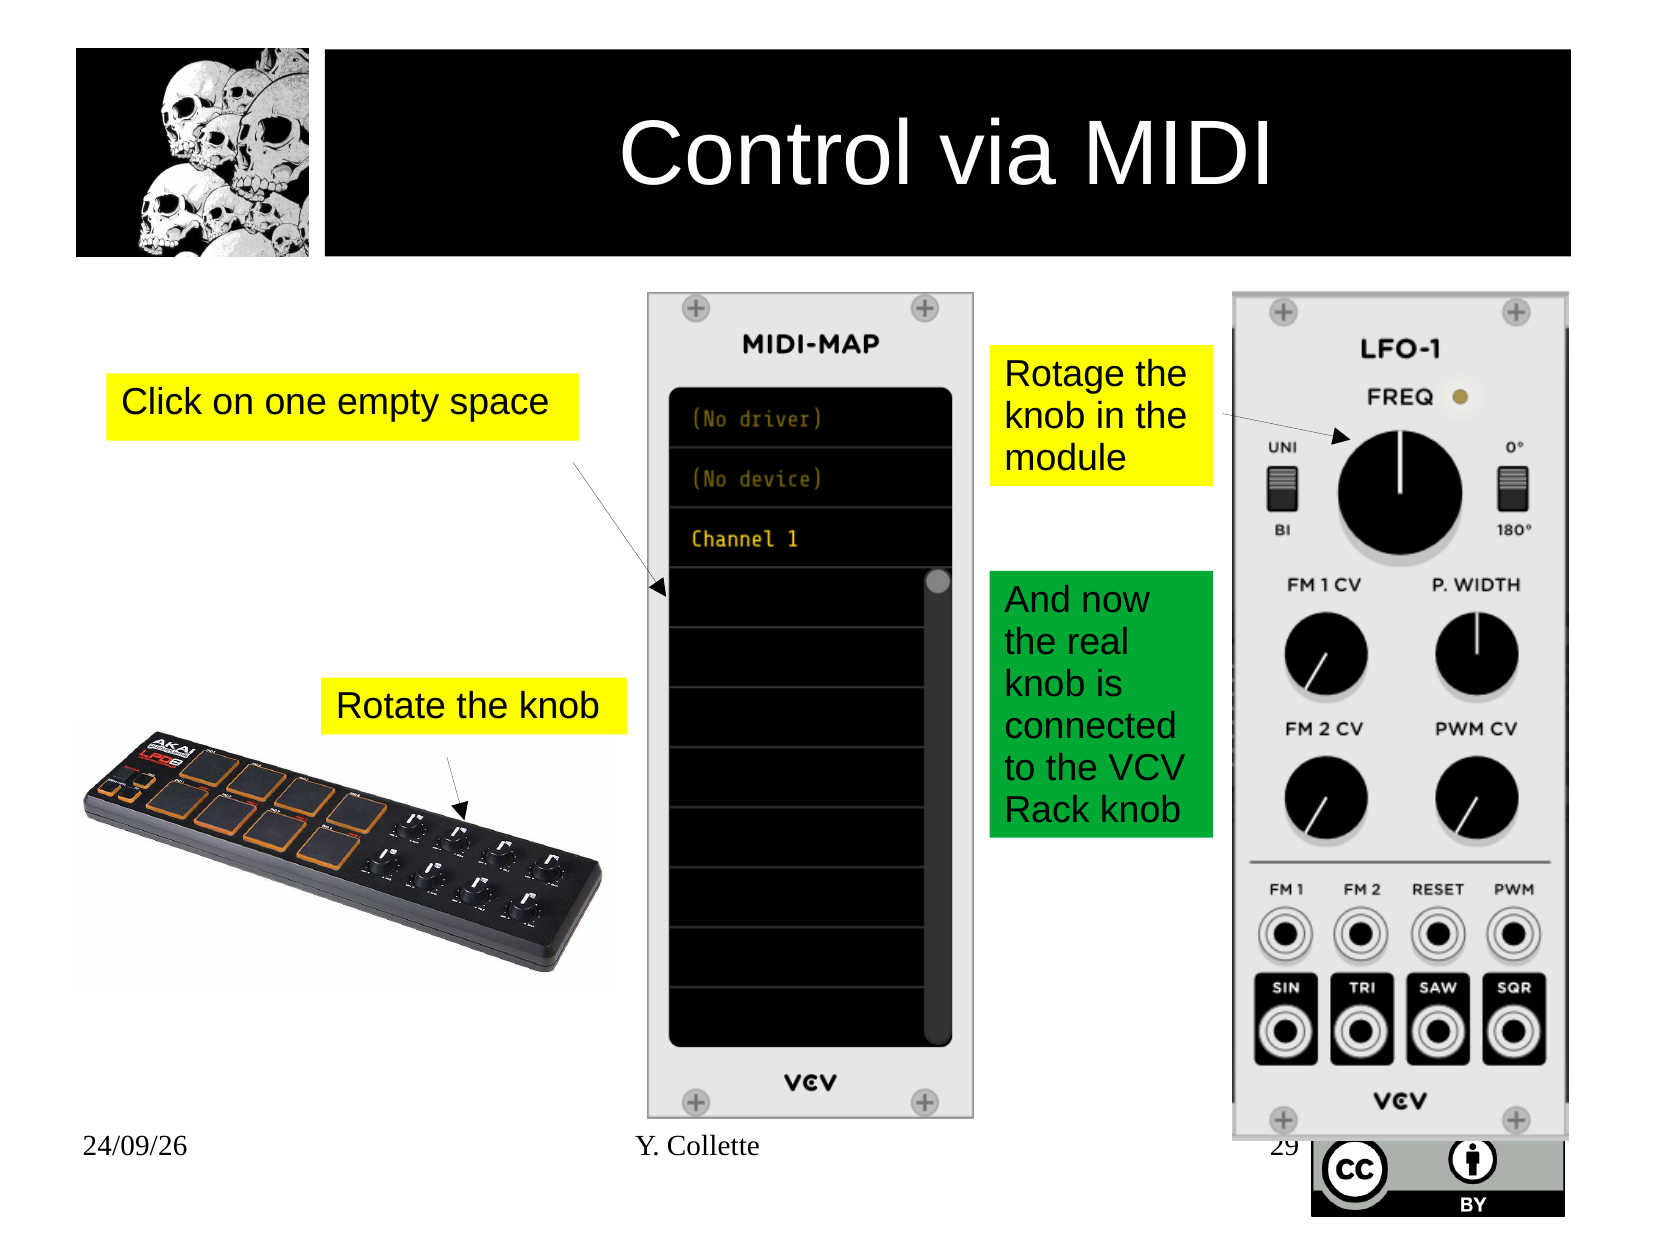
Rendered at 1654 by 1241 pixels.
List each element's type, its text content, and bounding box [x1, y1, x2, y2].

picture [77, 588, 611, 1122]
picture [76, 48, 309, 257]
picture [647, 292, 974, 1119]
text_box Rotage the knob in the module [989, 345, 1214, 486]
picture [1232, 291, 1569, 1217]
text_box Click on one empty space [106, 373, 580, 441]
text_box Rotate the knob [321, 677, 628, 735]
text_box And now the real knob is connected to the VCV Rack knob [989, 570, 1214, 838]
title Control via MIDI [324, 49, 1571, 257]
